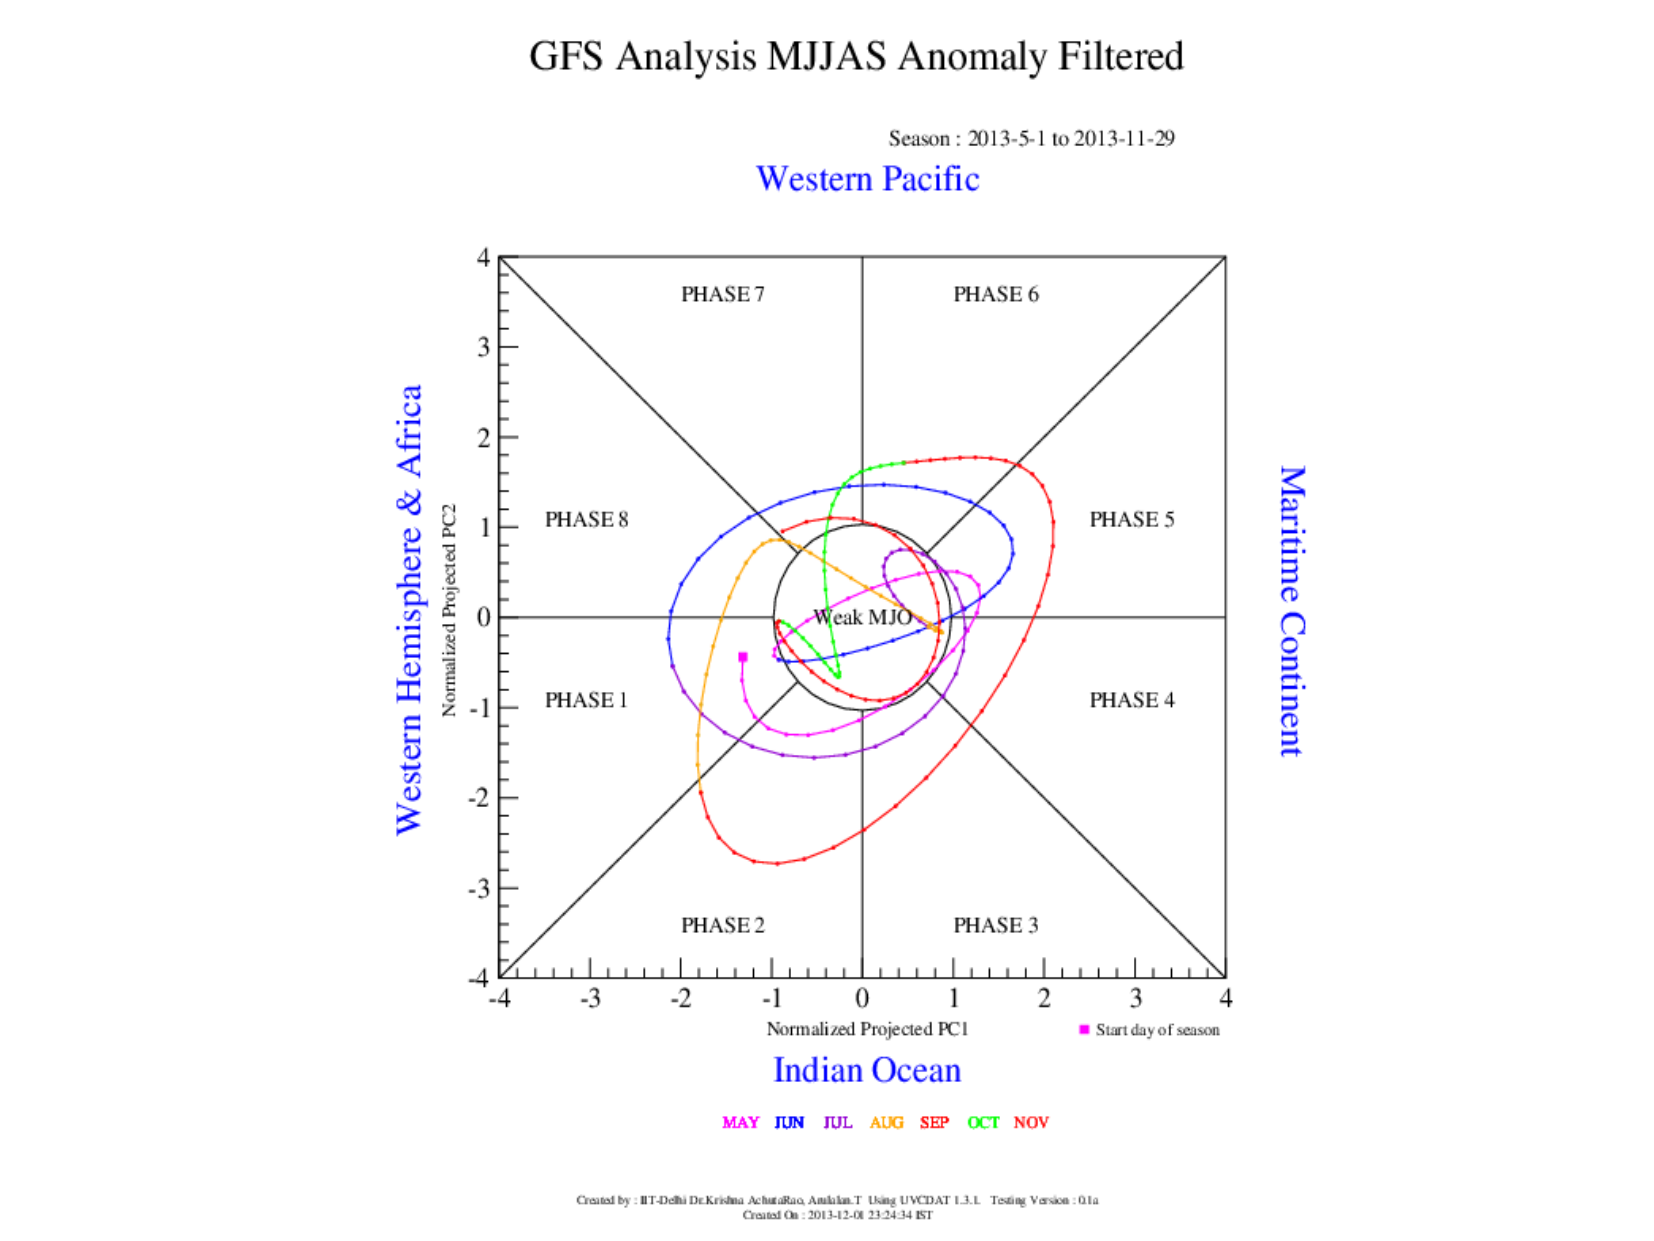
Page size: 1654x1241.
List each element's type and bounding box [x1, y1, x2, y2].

picture [354, 0, 1323, 1241]
